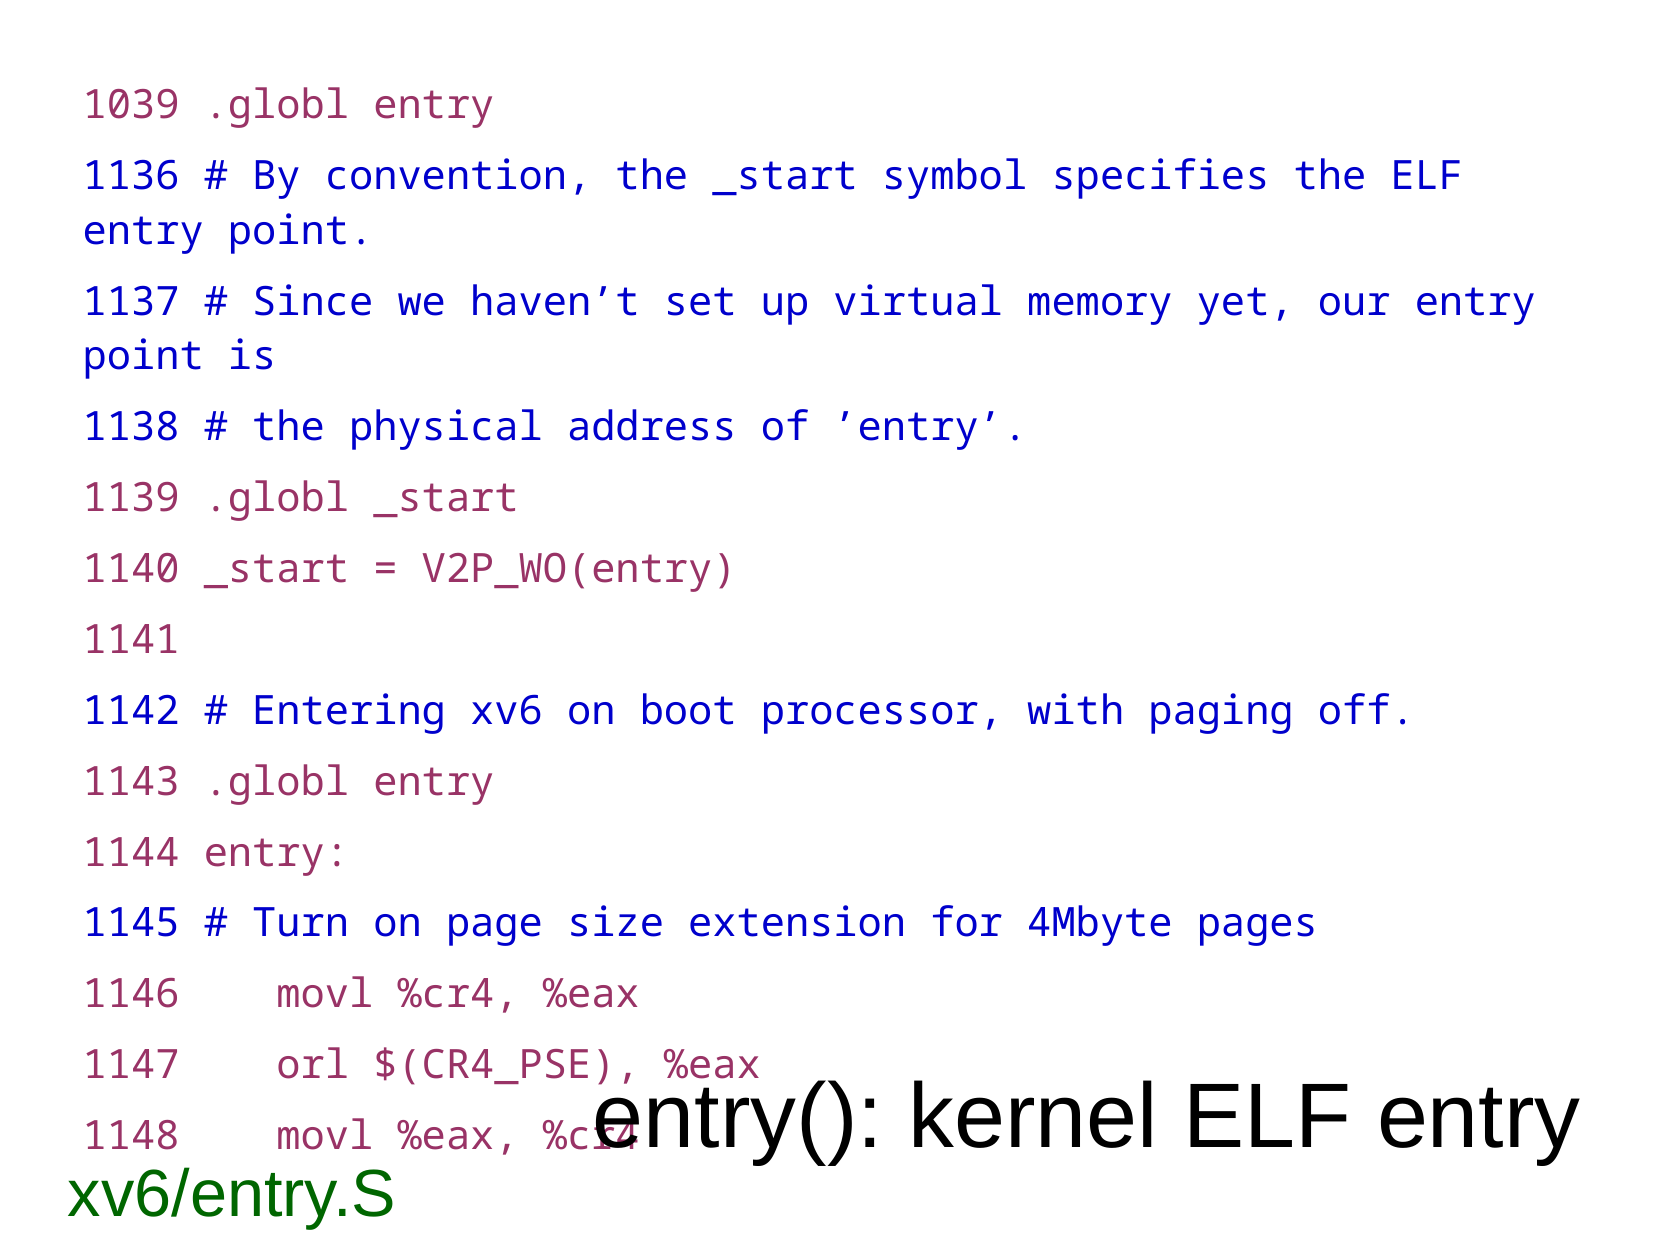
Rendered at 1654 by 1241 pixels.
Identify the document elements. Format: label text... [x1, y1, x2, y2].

title entry(): kernel ELF entry [525, 1012, 1651, 1220]
list 1039 .globl entry 1136 # By convention, the _start symbol specifies the ELF entry point. 1137 # Since we haven’t set up virtual memory yet, our entry point is 1138 # the physical address of ’entry’. 1139 .globl _start 1140 _start = V2P_WO(entry) 1141 1142 # Entering xv6 on boot processor, with paging off. 1143 .globl entry 1144 entry: 1145 # Turn on page size extension for 4Mbyte pages 1146 movl %cr4, %eax 1147 orl $(CR4_PSE), %eax 1148 movl %eax, %cr4 [82, 75, 1571, 1148]
text_box xv6/entry.S [53, 1148, 638, 1238]
